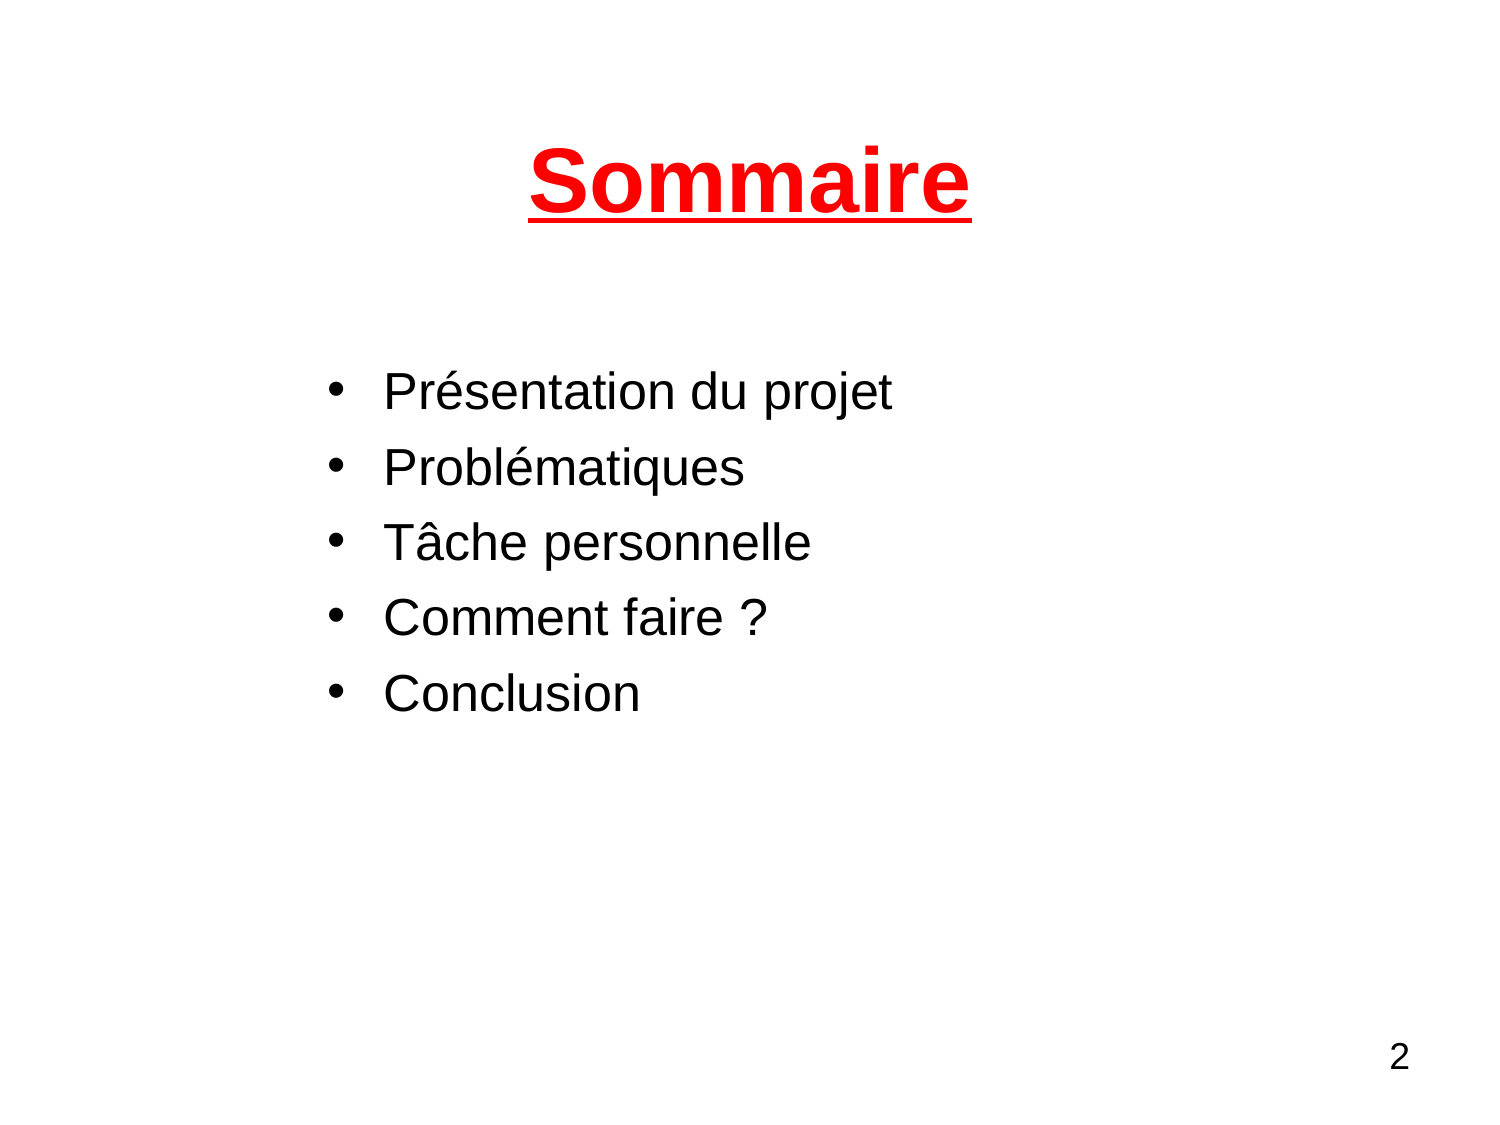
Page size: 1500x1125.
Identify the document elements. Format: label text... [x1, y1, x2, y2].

text_box Sommaire [0, 113, 1500, 239]
text_box Présentation du projet Problématiques Tâche personnelle Comment faire ? Conclusion [312, 349, 1211, 1024]
